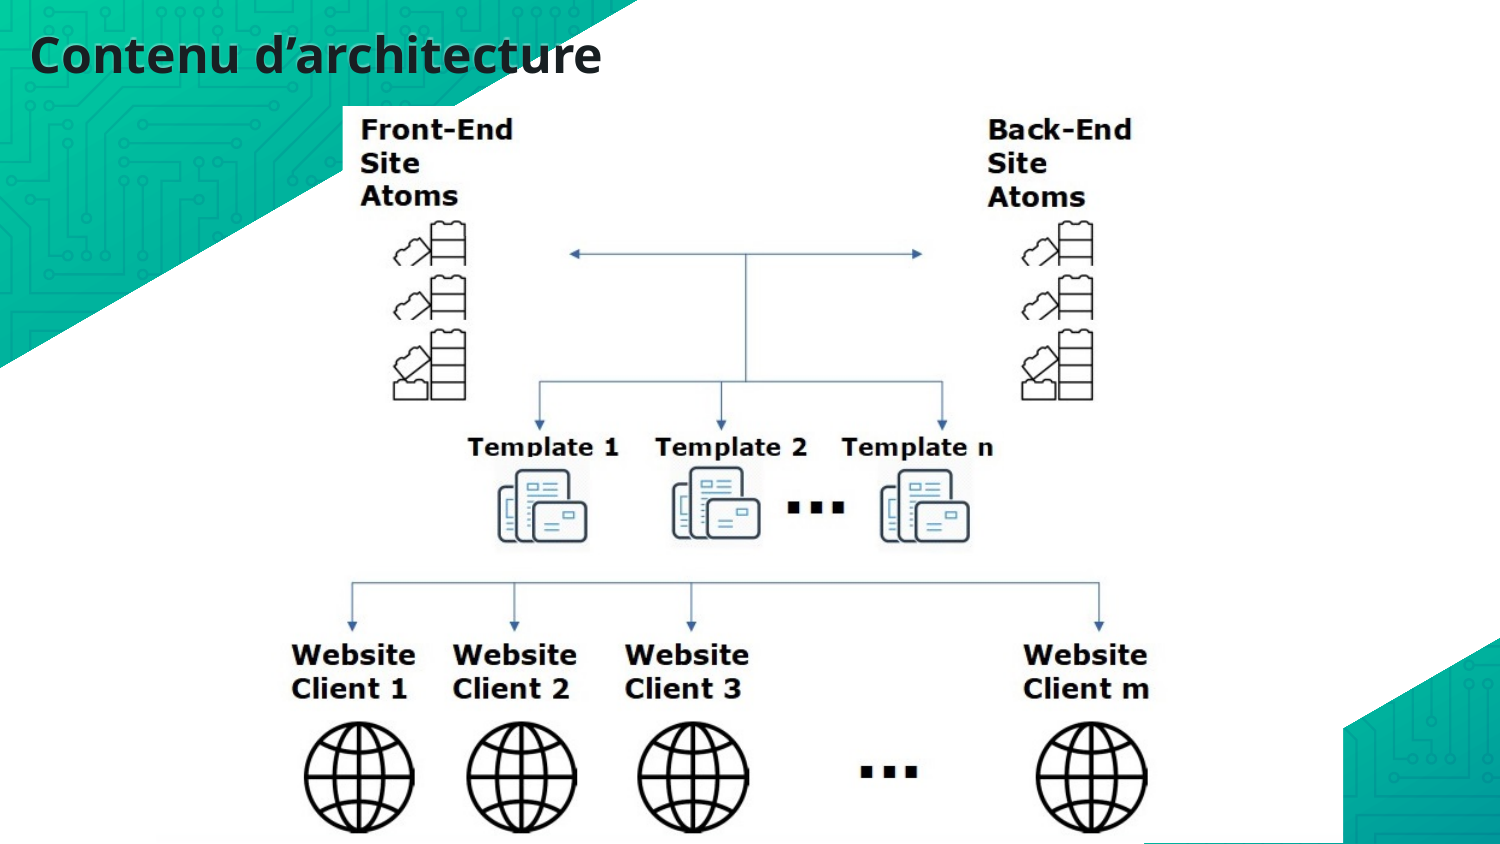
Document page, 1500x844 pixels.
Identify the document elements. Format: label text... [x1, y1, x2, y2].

picture [156, 566, 1344, 843]
picture [342, 106, 1170, 556]
title Contenu d’architecture [29, 29, 1249, 88]
